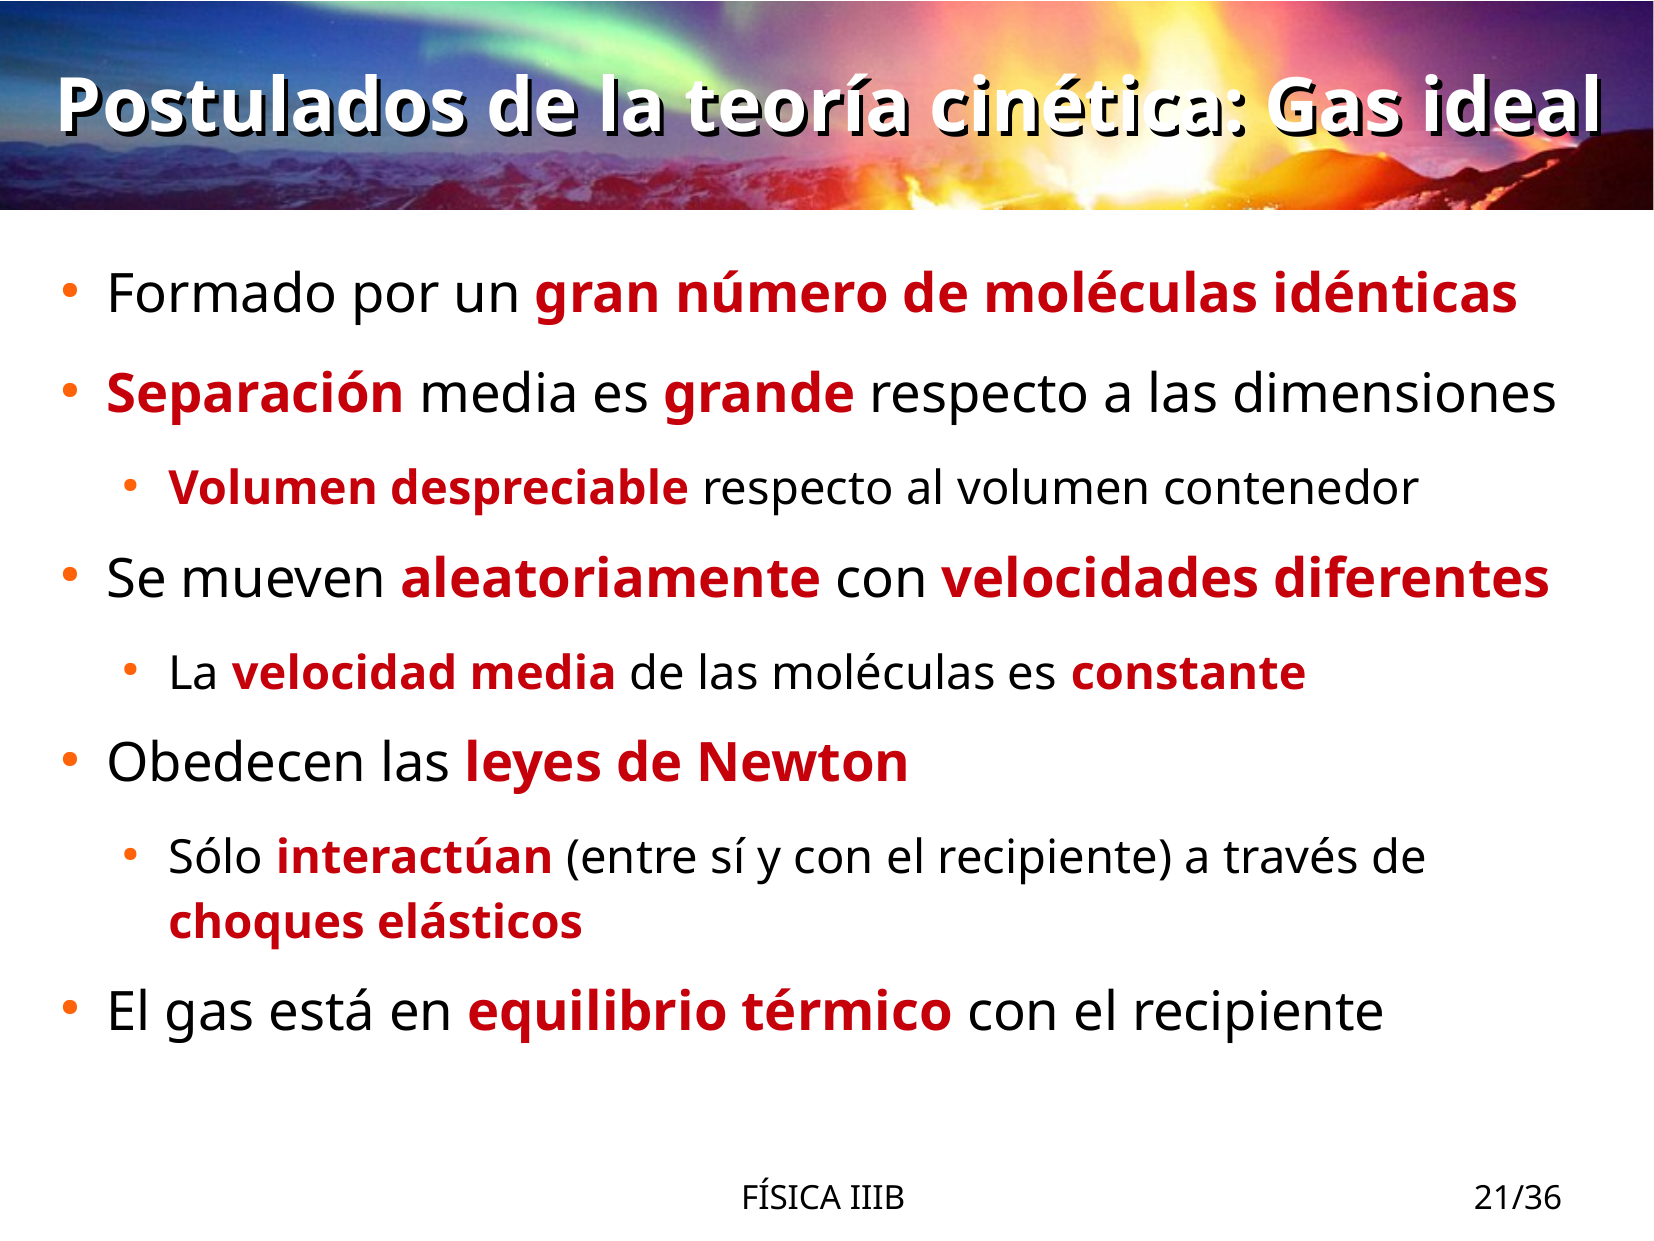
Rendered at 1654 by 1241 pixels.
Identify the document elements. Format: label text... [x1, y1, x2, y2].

title Postulados de la teoría cinética: Gas ideal [45, 15, 1606, 191]
list Formado por un gran número de moléculas idénticas Separación media es grande respecto a las dimensiones Volumen despreciable respecto al volumen contenedor Se mueven aleatoriamente con velocidades diferentes La velocidad media de las moléculas es constante Obedecen las leyes de Newton Sólo interactúan (entre sí y con el recipiente) a través de choques elásticos El gas está en equilibrio térmico con el recipiente [45, 255, 1606, 1156]
picture [0, 1, 1654, 210]
